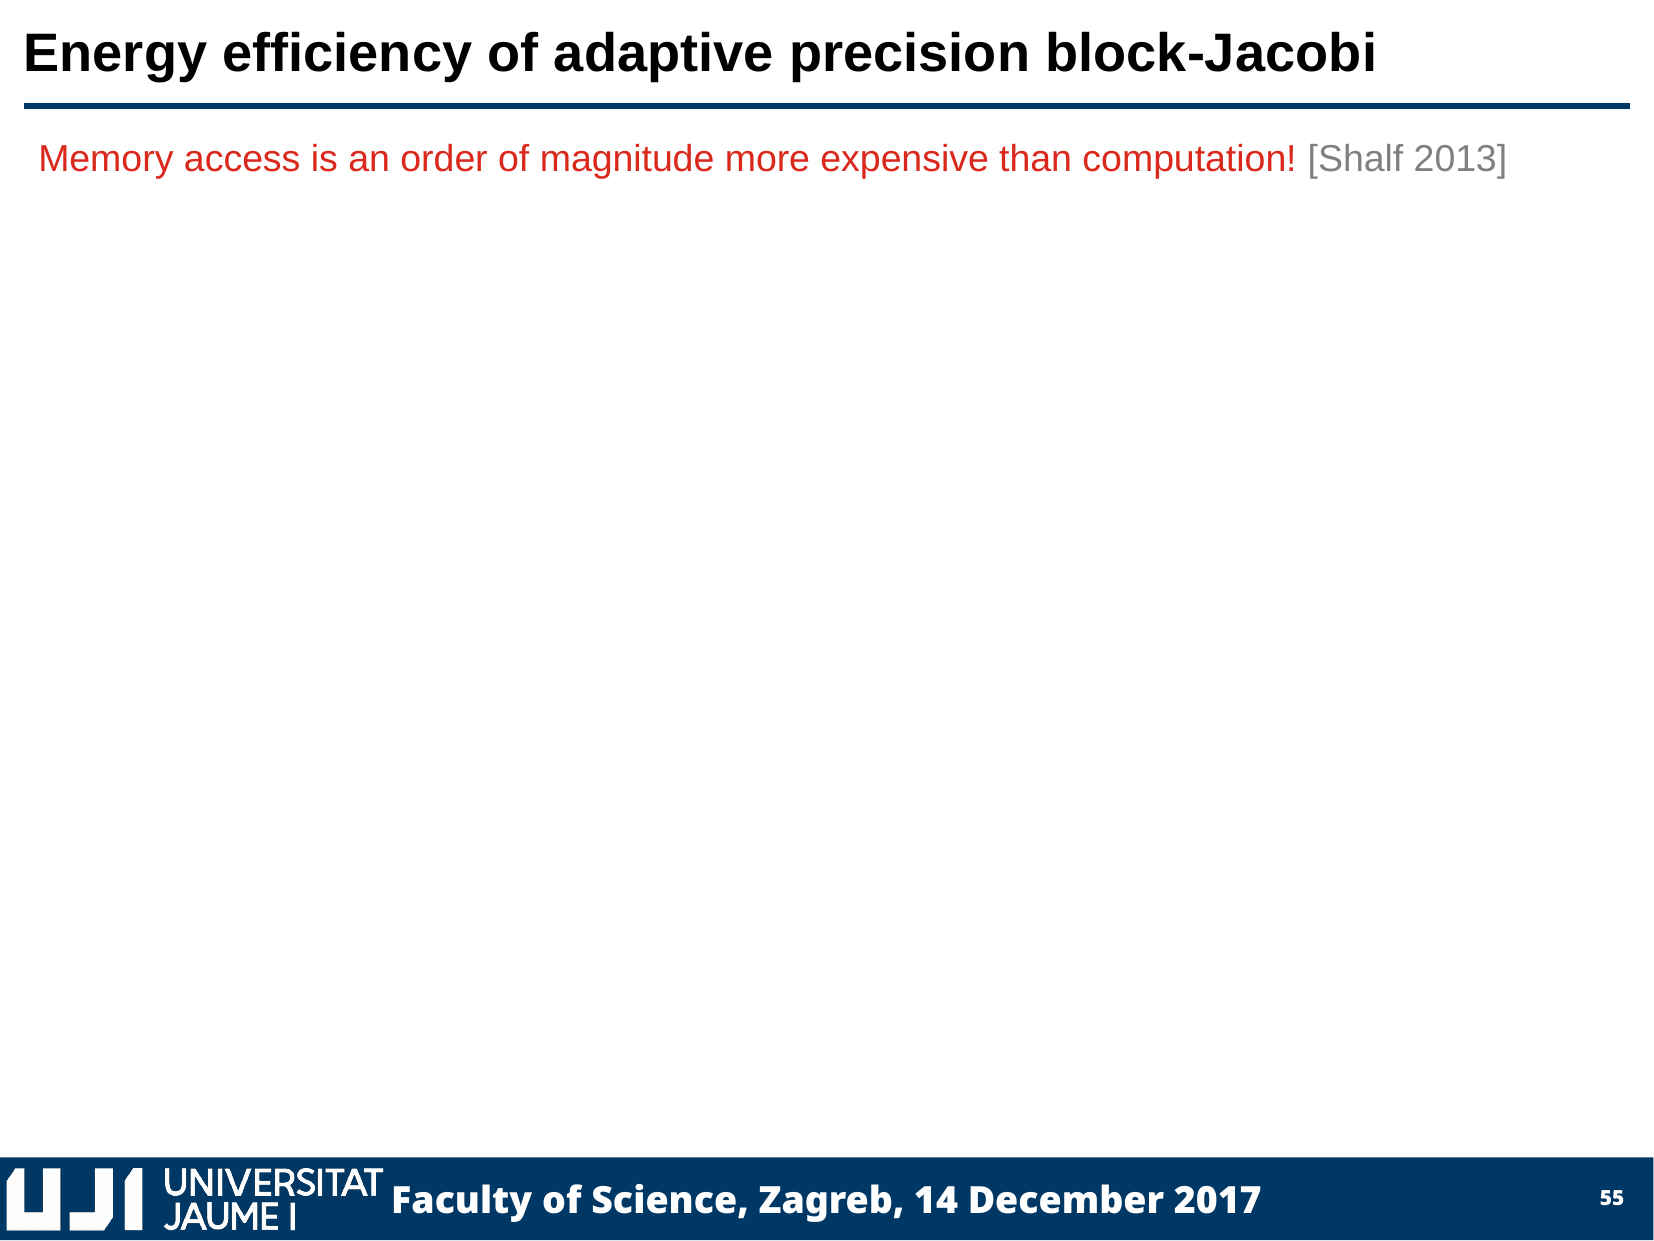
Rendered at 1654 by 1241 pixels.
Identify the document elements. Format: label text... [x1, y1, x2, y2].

text_box Memory access is an order of magnitude more expensive than computation! [Shalf 2013] [23, 129, 1595, 211]
title Energy efficiency of adaptive precision block-Jacobi [23, 0, 1630, 107]
picture [0, 1158, 390, 1241]
